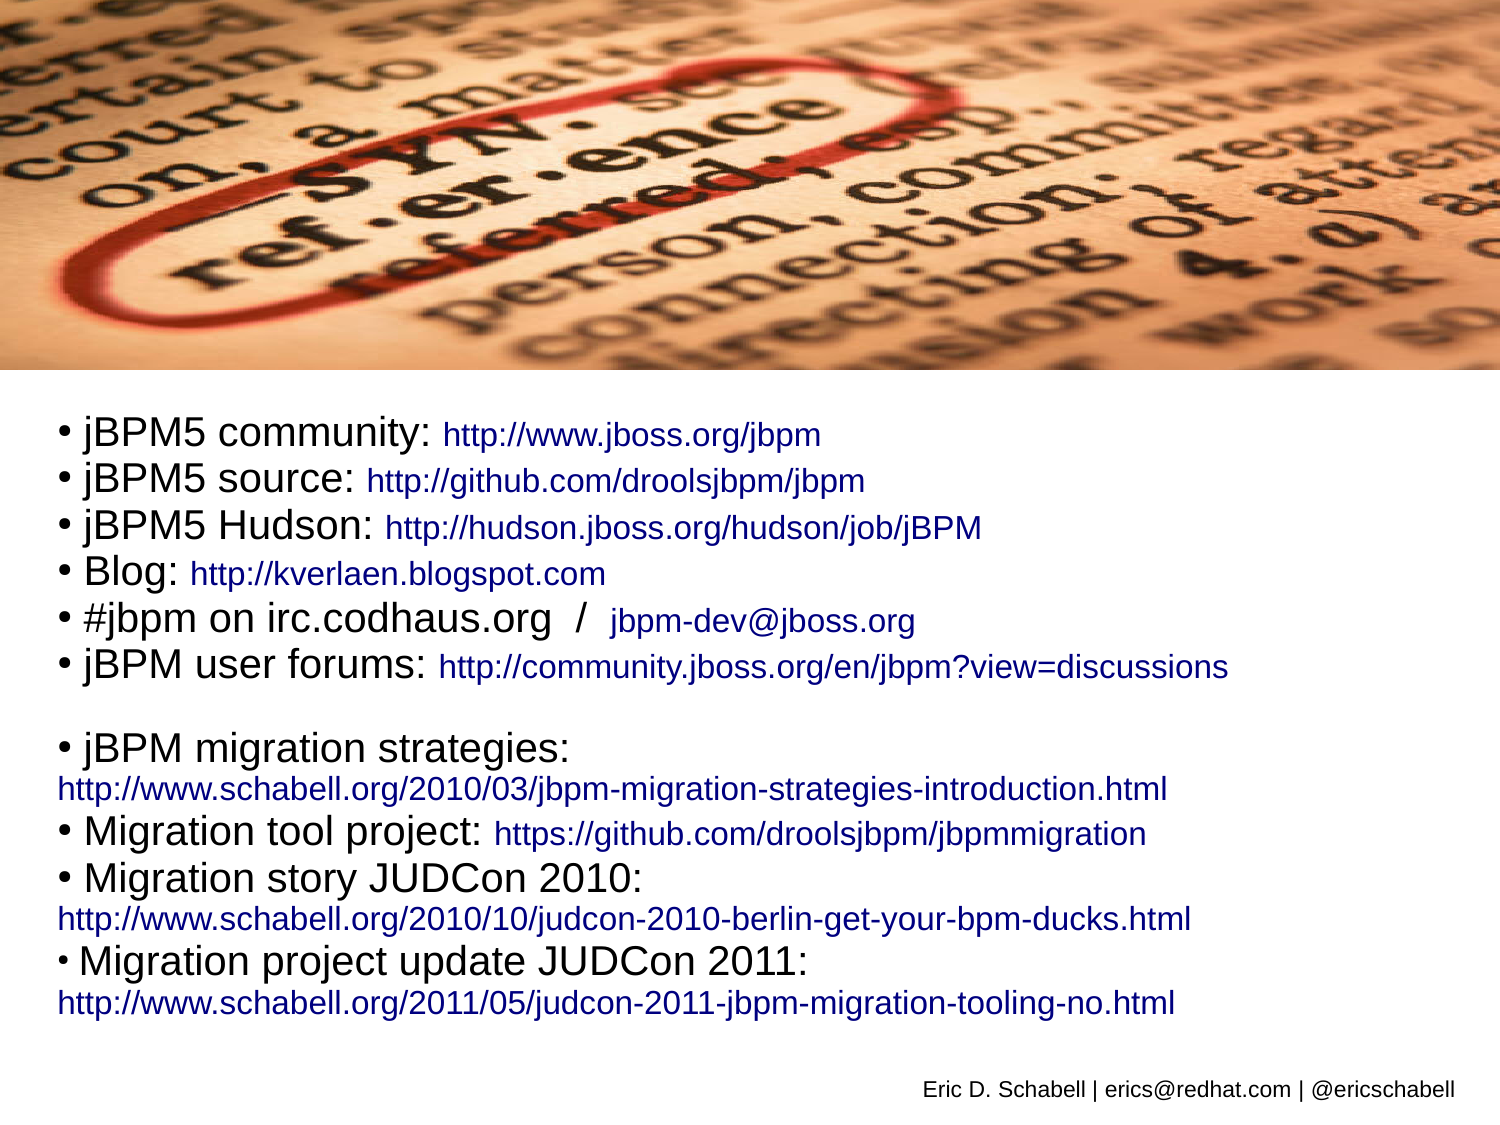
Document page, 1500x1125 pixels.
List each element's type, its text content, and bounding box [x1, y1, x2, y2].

subtitle jBPM5 community: http://www.jboss.org/jbpm jBPM5 source: http://github.com/droolsjbpm/jbpm jBPM5 Hudson: http://hudson.jboss.org/hudson/job/jBPM Blog: http://kverlaen.blogspot.com #jbpm on irc.codhaus.org / jbpm-dev@jboss.org jBPM user forums: http://community.jboss.org/en/jbpm?view=discussions jBPM migration strategies: http://www.schabell.org/2010/03/jbpm-migration-strategies-introduction.html Migration tool project: https://github.com/droolsjbpm/jbpmmigration Migration story JUDCon 2010: http://www.schabell.org/2010/10/judcon-2010-berlin-get-your-bpm-ducks.html Migration project update JUDCon 2011: http://www.schabell.org/2011/05/judcon-2011-jbpm-migration-tooling-no.html [57, 384, 1426, 1046]
picture [0, 0, 1500, 370]
text_box Eric D. Schabell | erics@redhat.com | @ericschabell [849, 1077, 1500, 1112]
